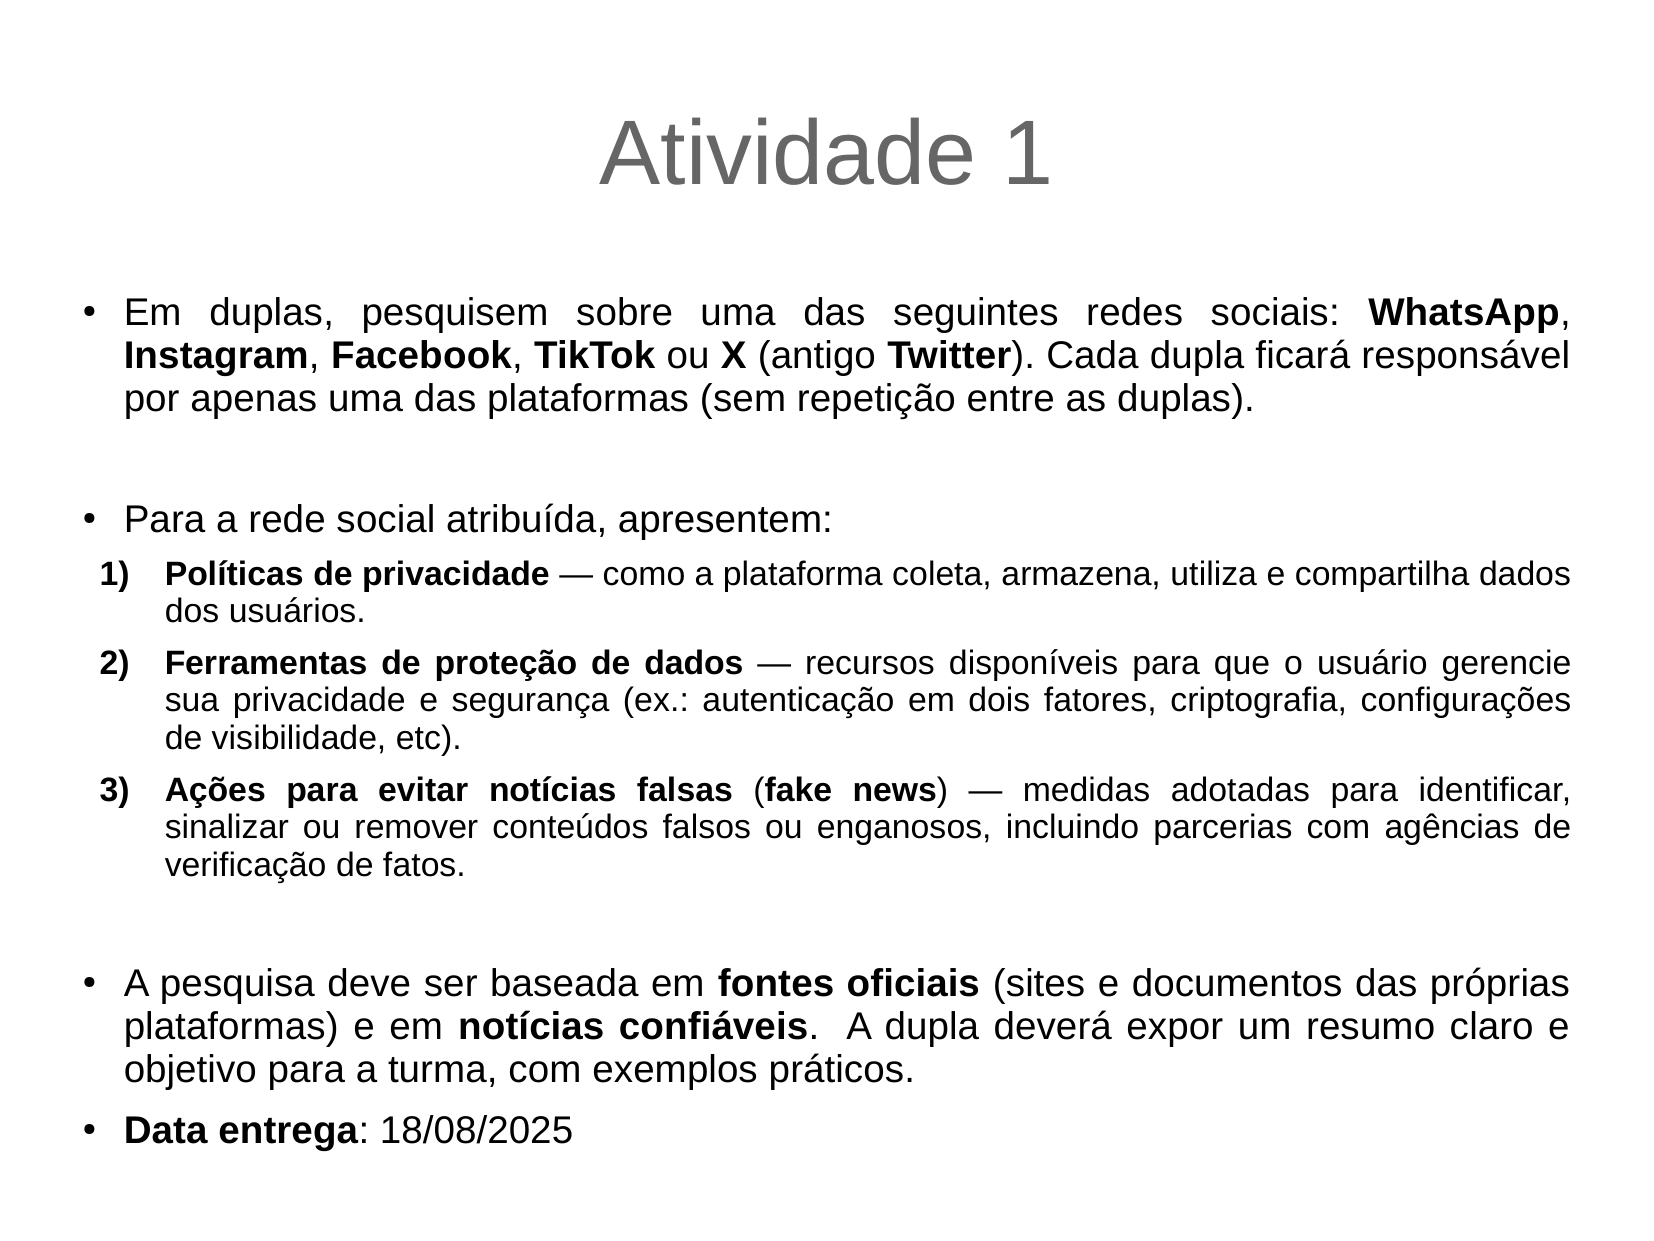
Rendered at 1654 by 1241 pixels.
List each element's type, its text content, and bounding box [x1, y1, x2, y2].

list Em duplas, pesquisem sobre uma das seguintes redes sociais: WhatsApp, Instagram, Facebook, TikTok ou X (antigo Twitter). Cada dupla ficará responsável por apenas uma das plataformas (sem repetição entre as duplas). Para a rede social atribuída, apresentem: Políticas de privacidade — como a plataforma coleta, armazena, utiliza e compartilha dados dos usuários. Ferramentas de proteção de dados — recursos disponíveis para que o usuário gerencie sua privacidade e segurança (ex.: autenticação em dois fatores, criptografia, configurações de visibilidade, etc). Ações para evitar notícias falsas (fake news) — medidas adotadas para identificar, sinalizar ou remover conteúdos falsos ou enganosos, incluindo parcerias com agências de verificação de fatos. A pesquisa deve ser baseada em fontes oficiais (sites e documentos das próprias plataformas) e em notícias confiáveis. A dupla deverá expor um resumo claro e objetivo para a turma, com exemplos práticos. Data entrega: 18/08/2025 [82, 290, 1571, 1158]
title Atividade 1 [82, 49, 1571, 257]
